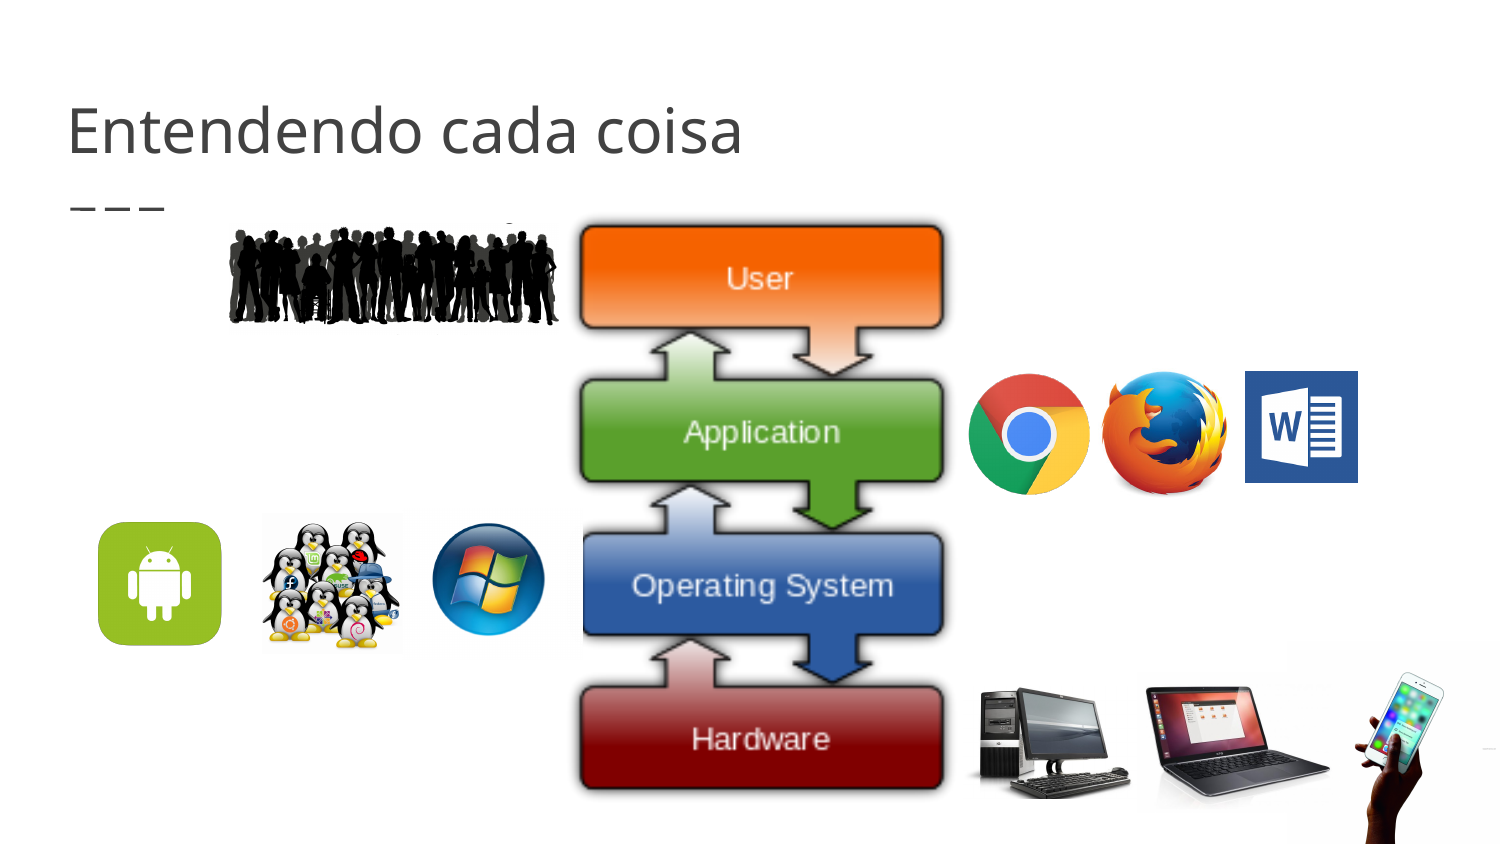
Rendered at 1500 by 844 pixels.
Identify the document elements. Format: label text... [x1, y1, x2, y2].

picture [1098, 368, 1230, 500]
picture [229, 206, 1500, 844]
picture [89, 513, 230, 654]
picture [1245, 371, 1358, 483]
title Entendendo cada coisa [51, 61, 1449, 182]
